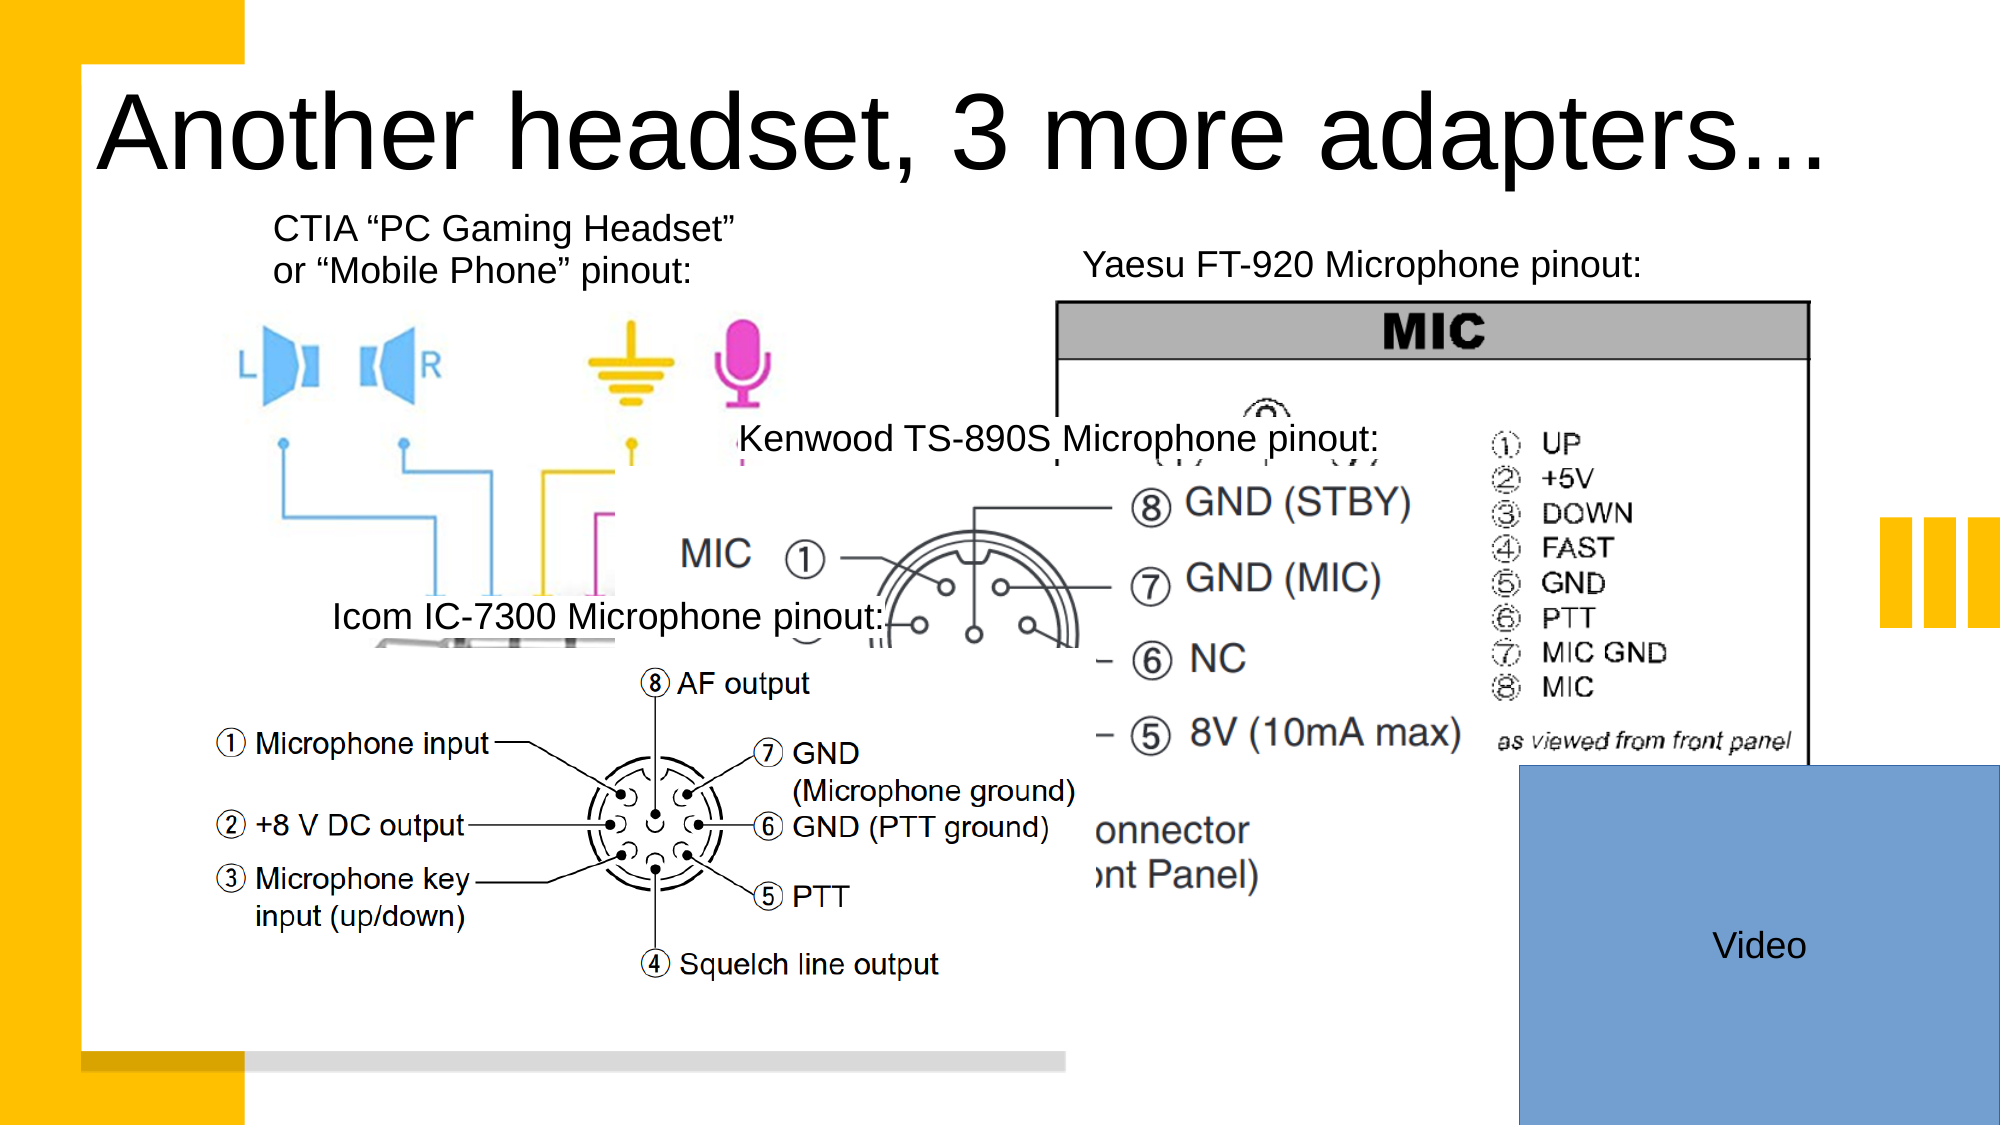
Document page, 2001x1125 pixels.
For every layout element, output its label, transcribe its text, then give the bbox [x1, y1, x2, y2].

text_box [0, 0, 2000, 1125]
text_box Video [1519, 765, 2000, 1125]
text_box CTIA “PC Gaming Headset” or “Mobile Phone” pinout: [258, 200, 751, 299]
text_box Kenwood TS-890S Microphone pinout: [723, 409, 1396, 466]
picture [204, 293, 1811, 994]
text_box Another headset, 3 more adapters... [81, 64, 1921, 201]
text_box Yaesu FT-920 Microphone pinout: [1067, 236, 1658, 294]
text_box Icom IC-7300 Microphone pinout: [317, 588, 901, 646]
